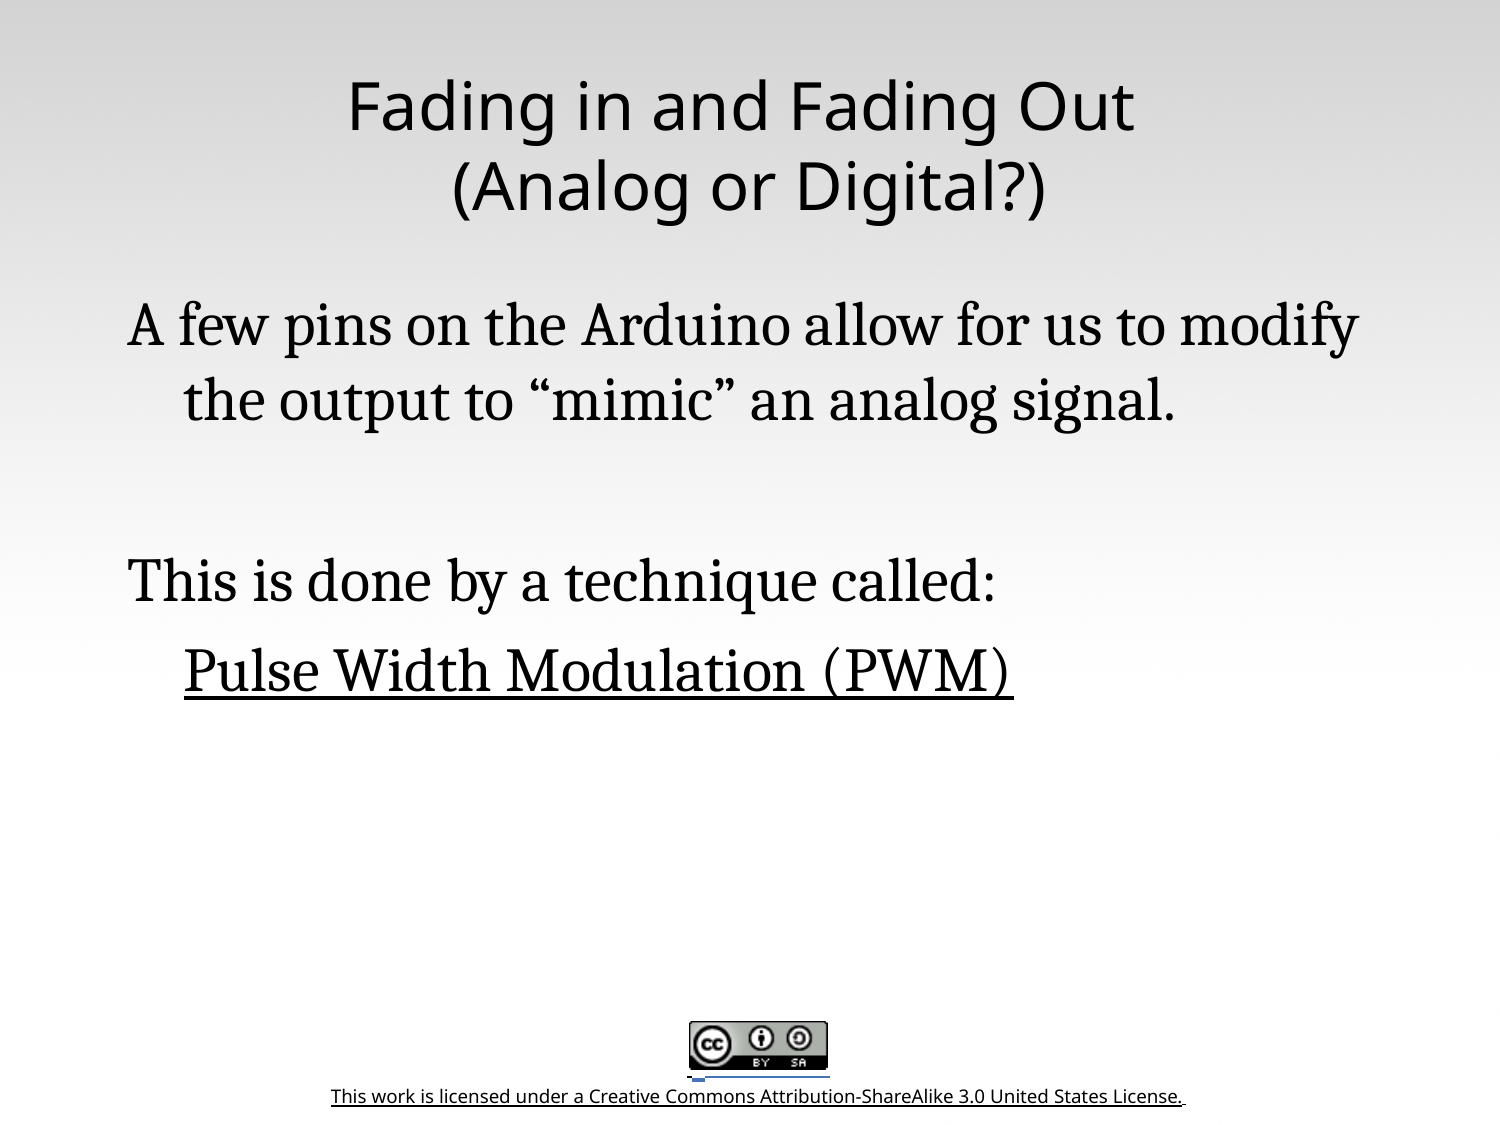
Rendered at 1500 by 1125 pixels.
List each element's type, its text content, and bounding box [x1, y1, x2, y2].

picture [0, 0, 1500, 1125]
title Fading in and Fading Out (Analog or Digital?) [112, 50, 1388, 238]
list A few pins on the Arduino allow for us to modify the output to “mimic” an analog signal. This is done by a technique called: Pulse Width Modulation (PWM) [112, 275, 1388, 1000]
